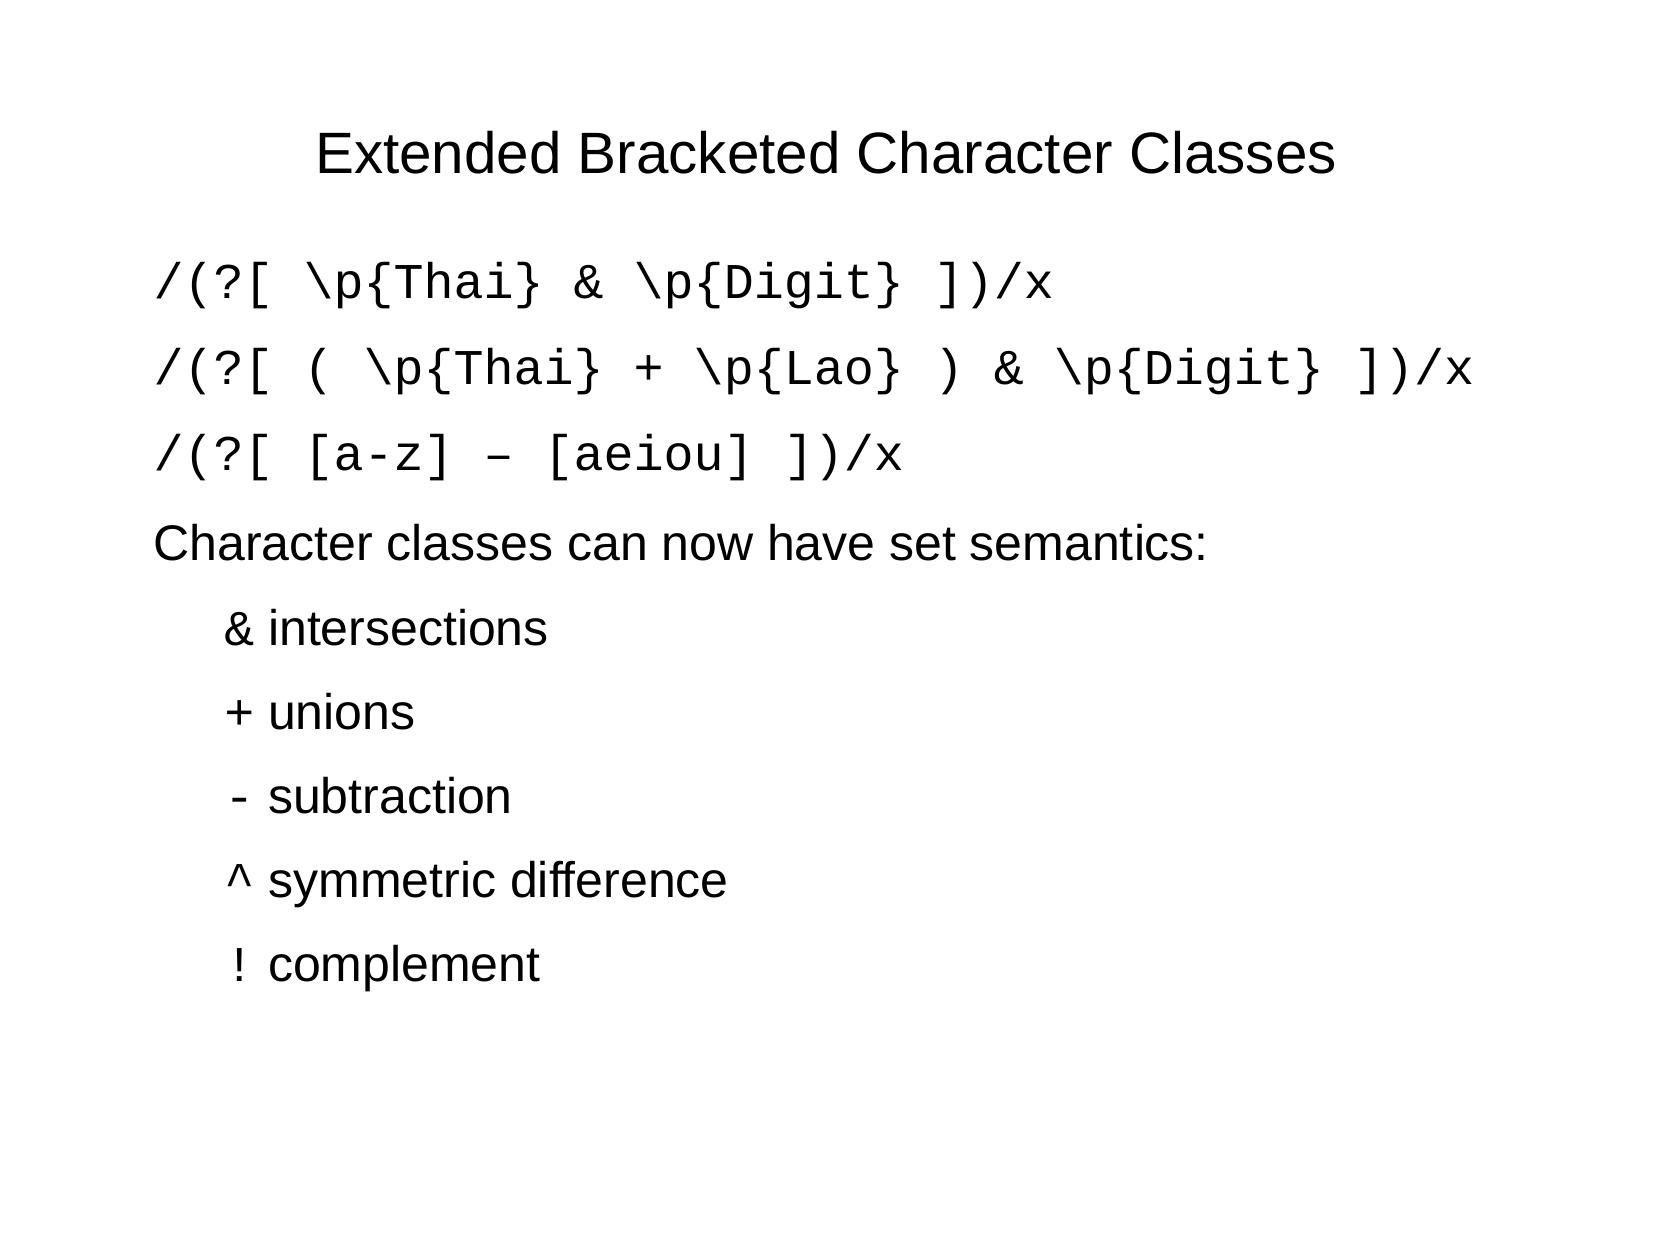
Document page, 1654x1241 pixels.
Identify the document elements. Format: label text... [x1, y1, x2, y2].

list /(?[ \p{Thai} & \p{Digit} ])/x /(?[ ( \p{Thai} + \p{Lao} ) & \p{Digit} ])/x /(?[ [a-z] – [aeiou] ])/x Character classes can now have set semantics: & intersections + unions - subtraction ^ symmetric difference ! complement [82, 256, 1571, 1126]
title Extended Bracketed Character Classes [82, 49, 1571, 256]
